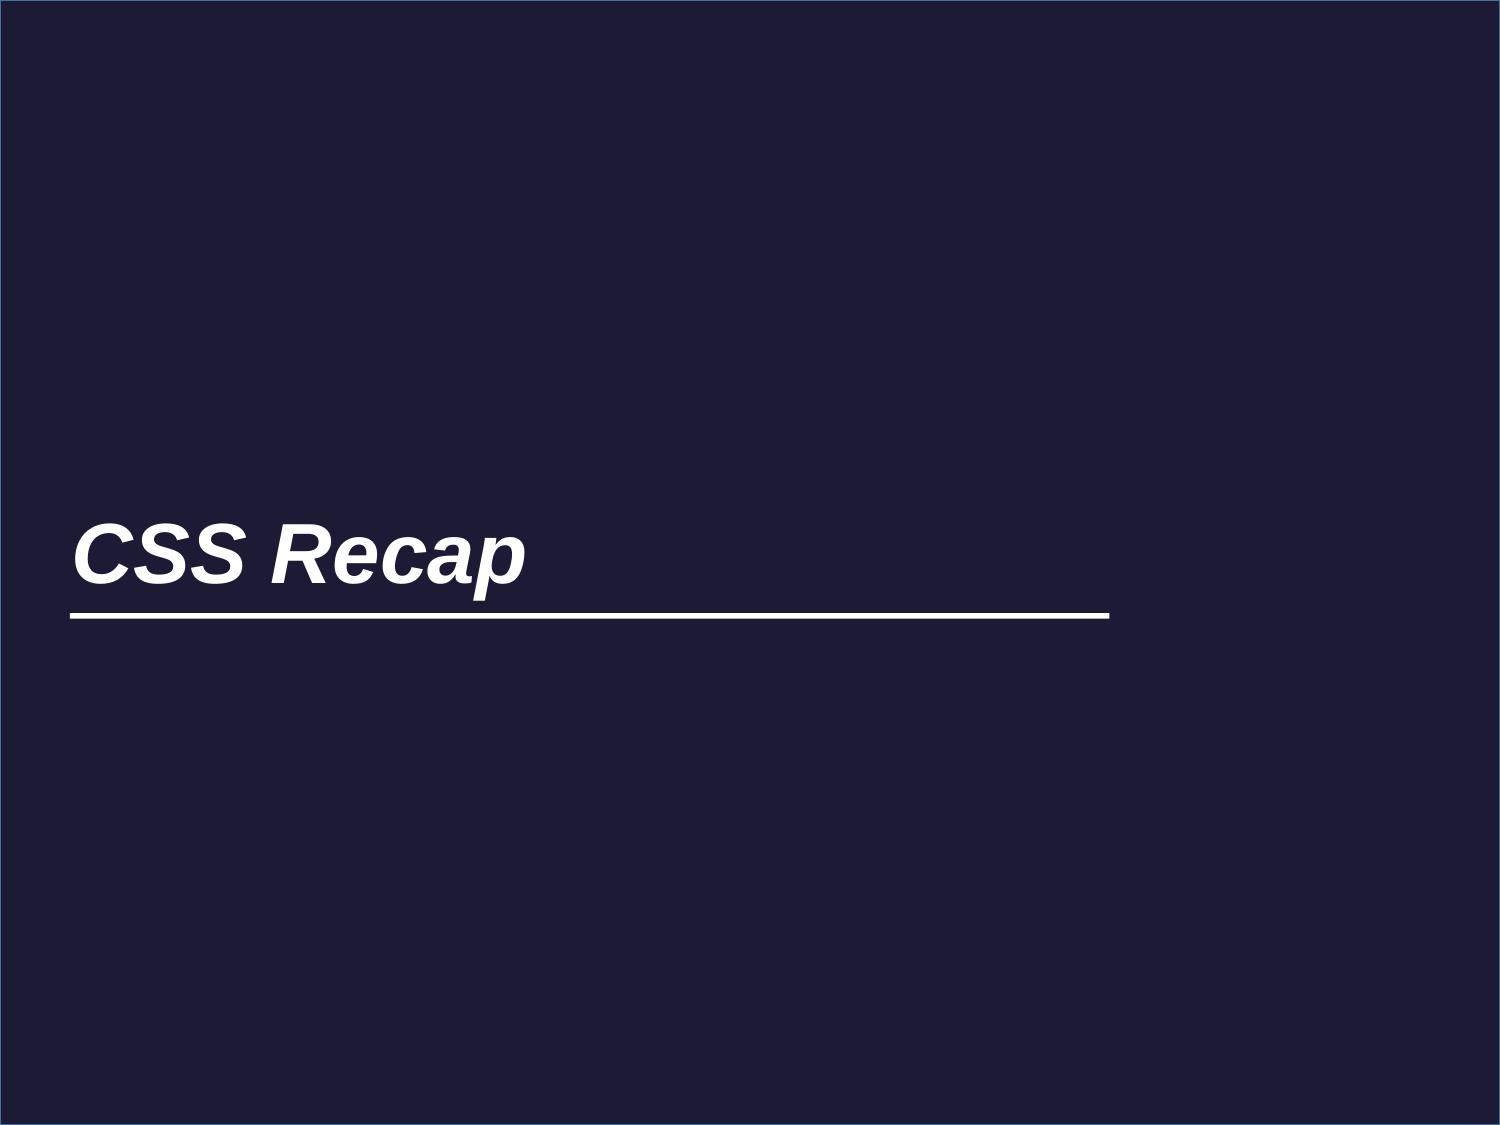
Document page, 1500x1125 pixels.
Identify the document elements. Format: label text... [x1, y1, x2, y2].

title CSS Recap [64, 484, 1415, 628]
